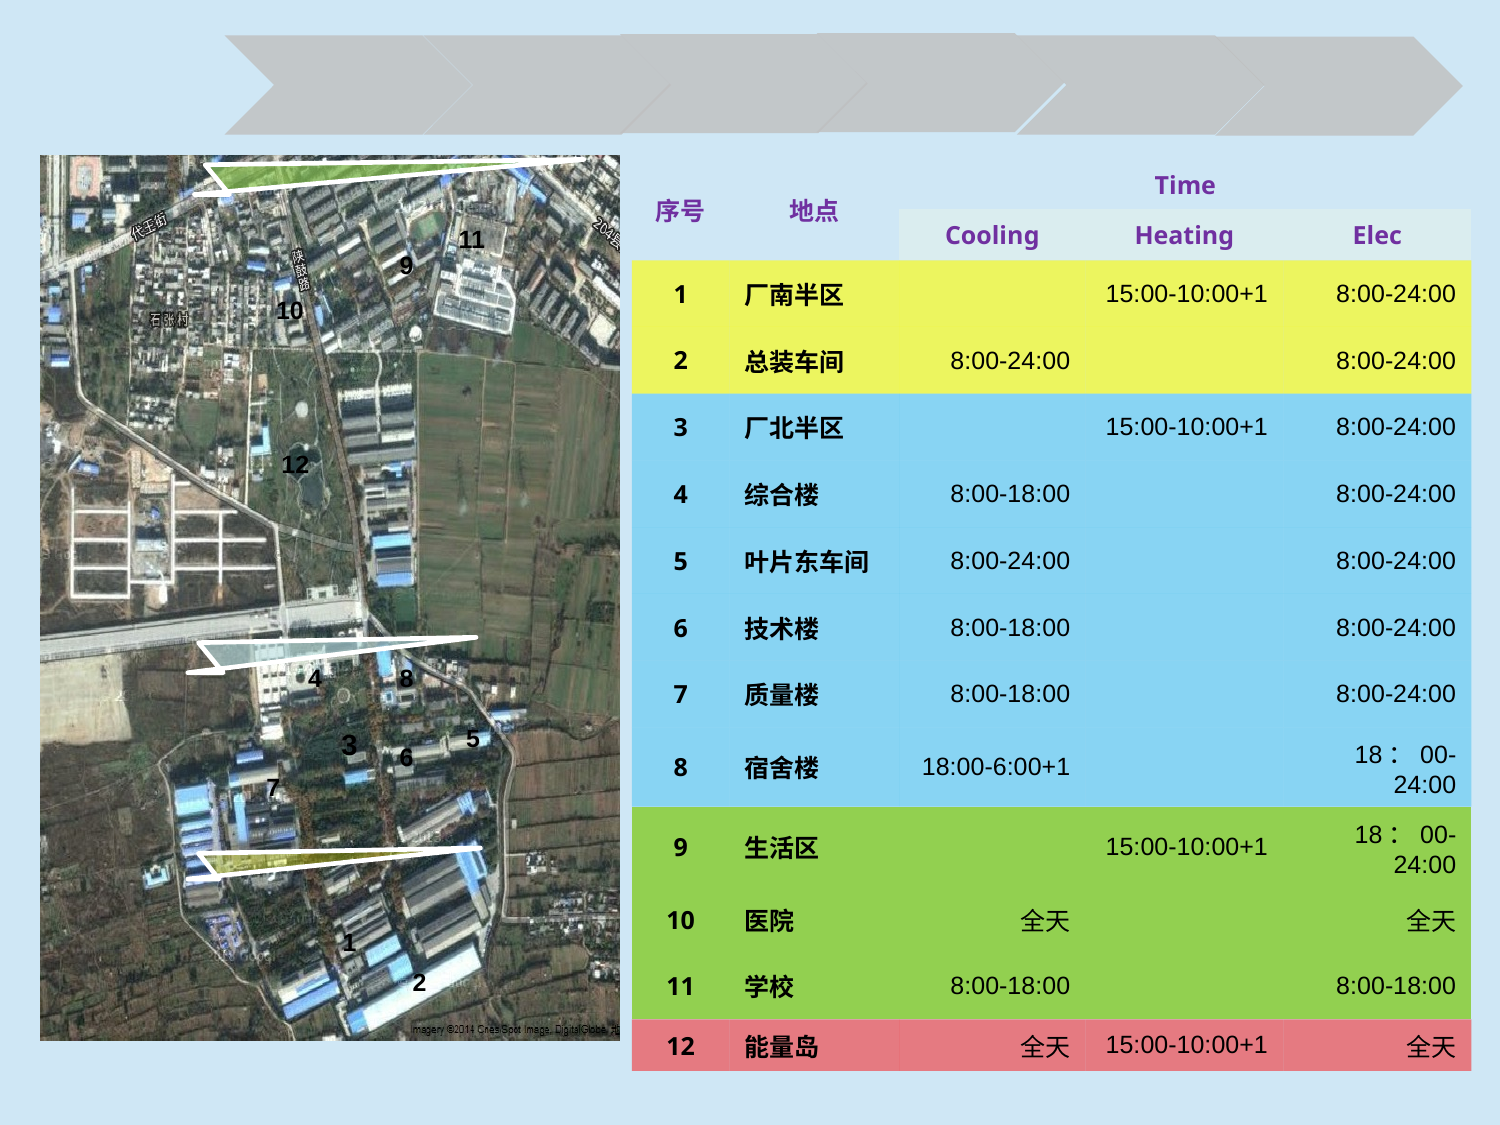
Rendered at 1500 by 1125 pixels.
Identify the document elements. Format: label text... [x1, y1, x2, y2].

table_cell [899, 260, 1086, 327]
table_cell 质量楼 [729, 661, 899, 727]
table_cell [1086, 727, 1283, 807]
table_cell 医院 [729, 886, 899, 953]
table_cell 厂南半区 [729, 260, 899, 327]
table_cell 综合楼 [729, 460, 899, 527]
table_cell 叶片东车间 [729, 527, 899, 594]
table_cell 15:00-10:00+1 [1086, 394, 1283, 460]
table_cell 8:00-24:00 [899, 527, 1086, 594]
table_cell 12 [632, 1019, 729, 1071]
table_cell 18：00-24:00 [1283, 727, 1471, 807]
table_cell 8:00-24:00 [1283, 460, 1471, 527]
table_cell [1086, 460, 1283, 527]
table_cell 8:00-18:00 [899, 460, 1086, 527]
table_cell Cooling [899, 209, 1086, 260]
table_cell 8:00-18:00 [899, 661, 1086, 727]
table_cell 厂北半区 [729, 394, 899, 460]
picture [40, 155, 620, 1041]
table_cell 技术楼 [729, 594, 899, 661]
table_cell 6 [632, 594, 729, 661]
table_cell [899, 394, 1086, 460]
table_cell 8:00-24:00 [1283, 661, 1471, 727]
table_cell 2 [632, 327, 729, 394]
table_cell 宿舍楼 [729, 727, 899, 807]
text_box 3 [187, 637, 477, 673]
table_cell 8:00-24:00 [1283, 327, 1471, 394]
table_cell 4 [632, 460, 729, 527]
table_cell 5 [632, 527, 729, 594]
table_cell 8:00-24:00 [1283, 394, 1471, 460]
table_cell 8:00-18:00 [899, 953, 1086, 1019]
table_header Time [899, 160, 1471, 209]
table_cell 生活区 [729, 807, 899, 886]
table_cell 学校 [729, 953, 899, 1019]
table_cell 9 [632, 807, 729, 886]
table_cell 15:00-10:00+1 [1086, 807, 1283, 886]
table_cell 能量岛 [729, 1019, 899, 1071]
table_cell 18：00-24:00 [1283, 807, 1471, 886]
table_cell [1086, 327, 1283, 394]
table_cell 全天 [899, 886, 1086, 953]
table_cell 11 [632, 953, 729, 1019]
text_box [224, 33, 1463, 136]
table_cell 8:00-18:00 [899, 594, 1086, 661]
table_cell [1086, 527, 1283, 594]
table_cell 3 [632, 394, 729, 460]
table_cell 总装车间 [729, 327, 899, 394]
text_box 1 [187, 848, 481, 880]
table_cell 8 [632, 727, 729, 807]
table_cell [1086, 661, 1283, 727]
text_box 9 [194, 159, 584, 195]
table_cell 8:00-24:00 [1283, 260, 1471, 327]
table_cell [1086, 594, 1283, 661]
table_cell 8:00-24:00 [899, 327, 1086, 394]
table_cell [899, 807, 1086, 886]
table_cell 15:00-10:00+1 [1086, 1019, 1283, 1071]
table_cell 10 [632, 886, 729, 953]
table_cell 15:00-10:00+1 [1086, 260, 1283, 327]
table_cell 1 [632, 260, 729, 327]
table_cell 8:00-24:00 [1283, 594, 1471, 661]
table_cell 7 [632, 661, 729, 727]
table_cell 18:00-6:00+1 [899, 727, 1086, 807]
table_cell [1086, 886, 1283, 953]
table_header 地点 [729, 160, 899, 260]
table_cell 8:00-18:00 [1283, 953, 1471, 1019]
table_cell [1086, 953, 1283, 1019]
table_header 序号 [632, 160, 729, 260]
table_cell 全天 [1283, 1019, 1471, 1071]
table_cell Heating [1086, 209, 1283, 260]
table_cell 8:00-24:00 [1283, 527, 1471, 594]
table_cell 全天 [899, 1019, 1086, 1071]
table_cell Elec [1283, 209, 1471, 260]
table_cell 全天 [1283, 886, 1471, 953]
